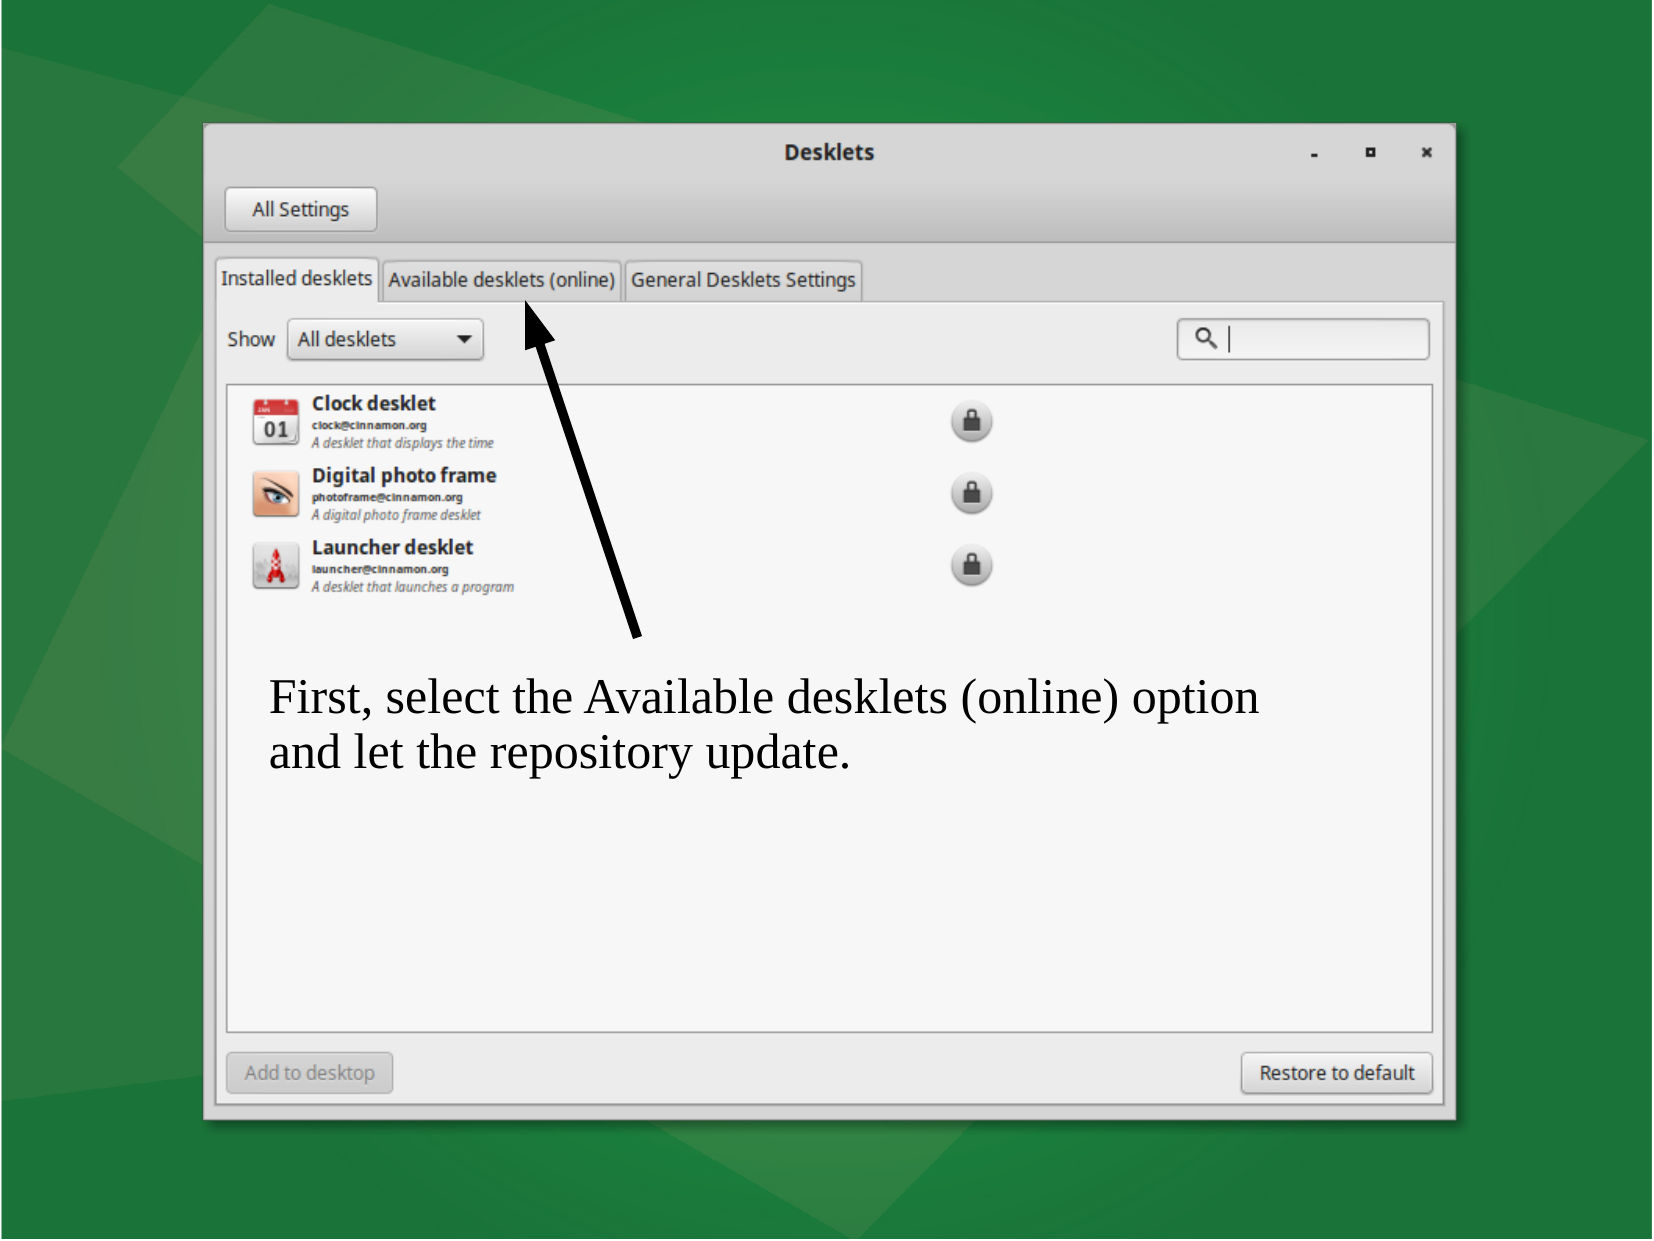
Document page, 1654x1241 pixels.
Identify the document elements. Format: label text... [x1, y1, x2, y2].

picture [0, 0, 1652, 1241]
text_box First, select the Available desklets (online) option and let the repository update. [254, 661, 1276, 788]
